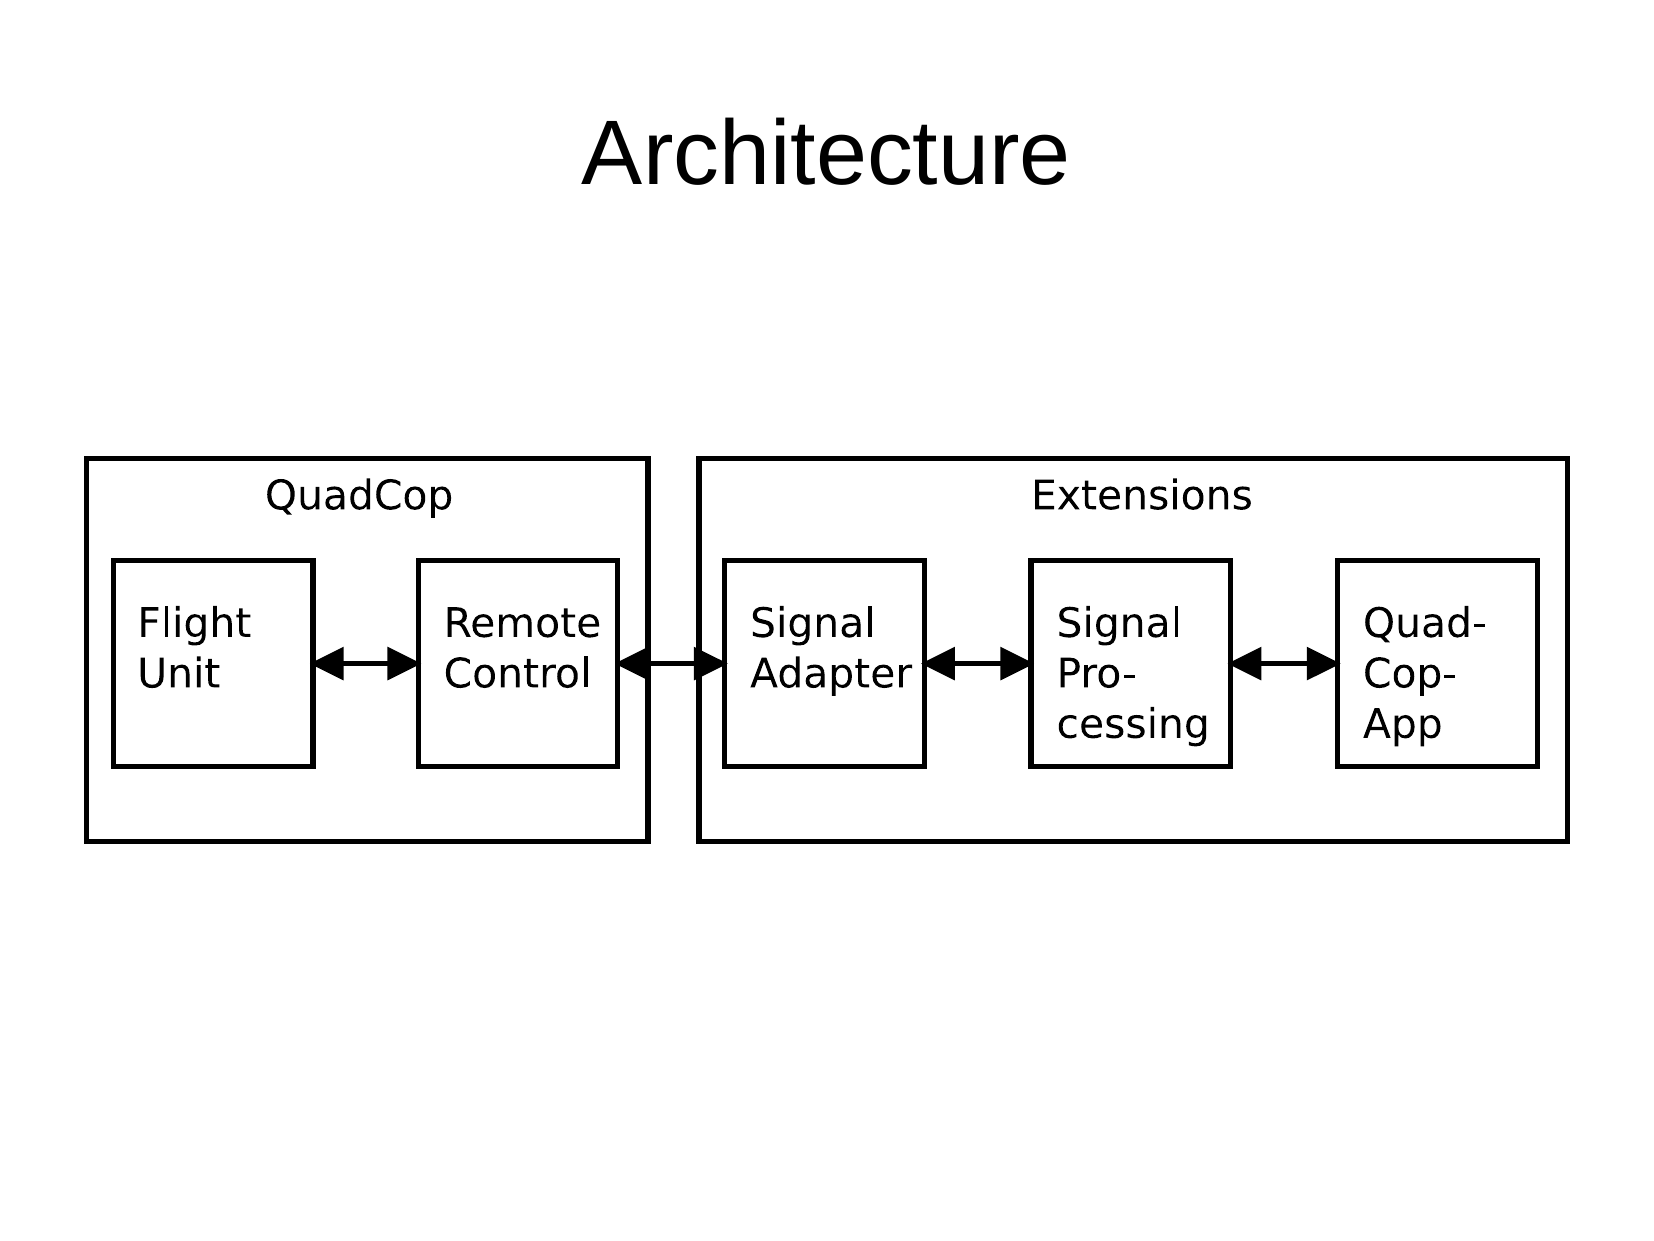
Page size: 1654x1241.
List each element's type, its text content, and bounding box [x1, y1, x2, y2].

picture [82, 454, 1571, 845]
title Architecture [82, 49, 1571, 257]
